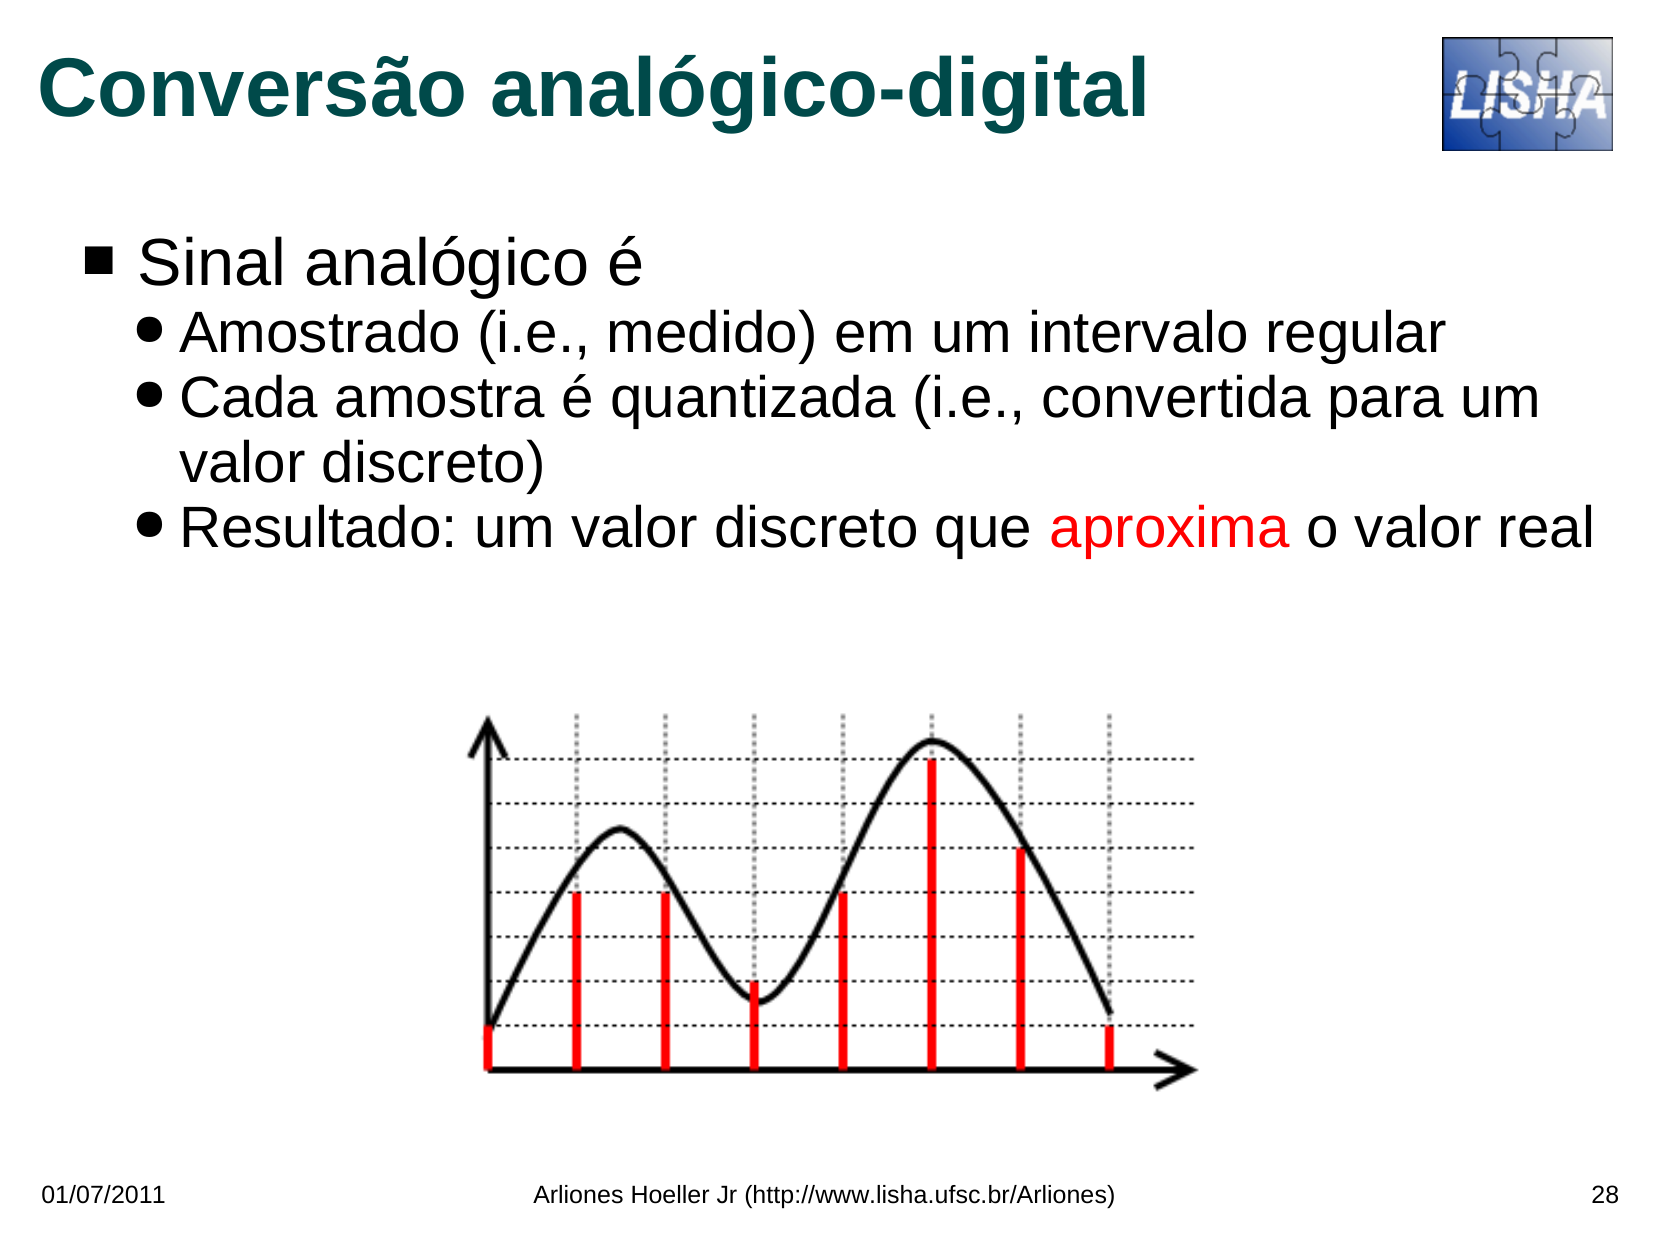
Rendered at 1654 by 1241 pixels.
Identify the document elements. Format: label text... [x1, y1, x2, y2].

title Conversão analógico-digital [37, 37, 1426, 151]
picture [453, 712, 1201, 1126]
picture [1442, 37, 1613, 151]
list Sinal analógico é Amostrado (i.e., medido) em um intervalo regular Cada amostra é quantizada (i.e., convertida para um valor discreto) Resultado: um valor discreto que aproxima o valor real [37, 225, 1613, 1163]
